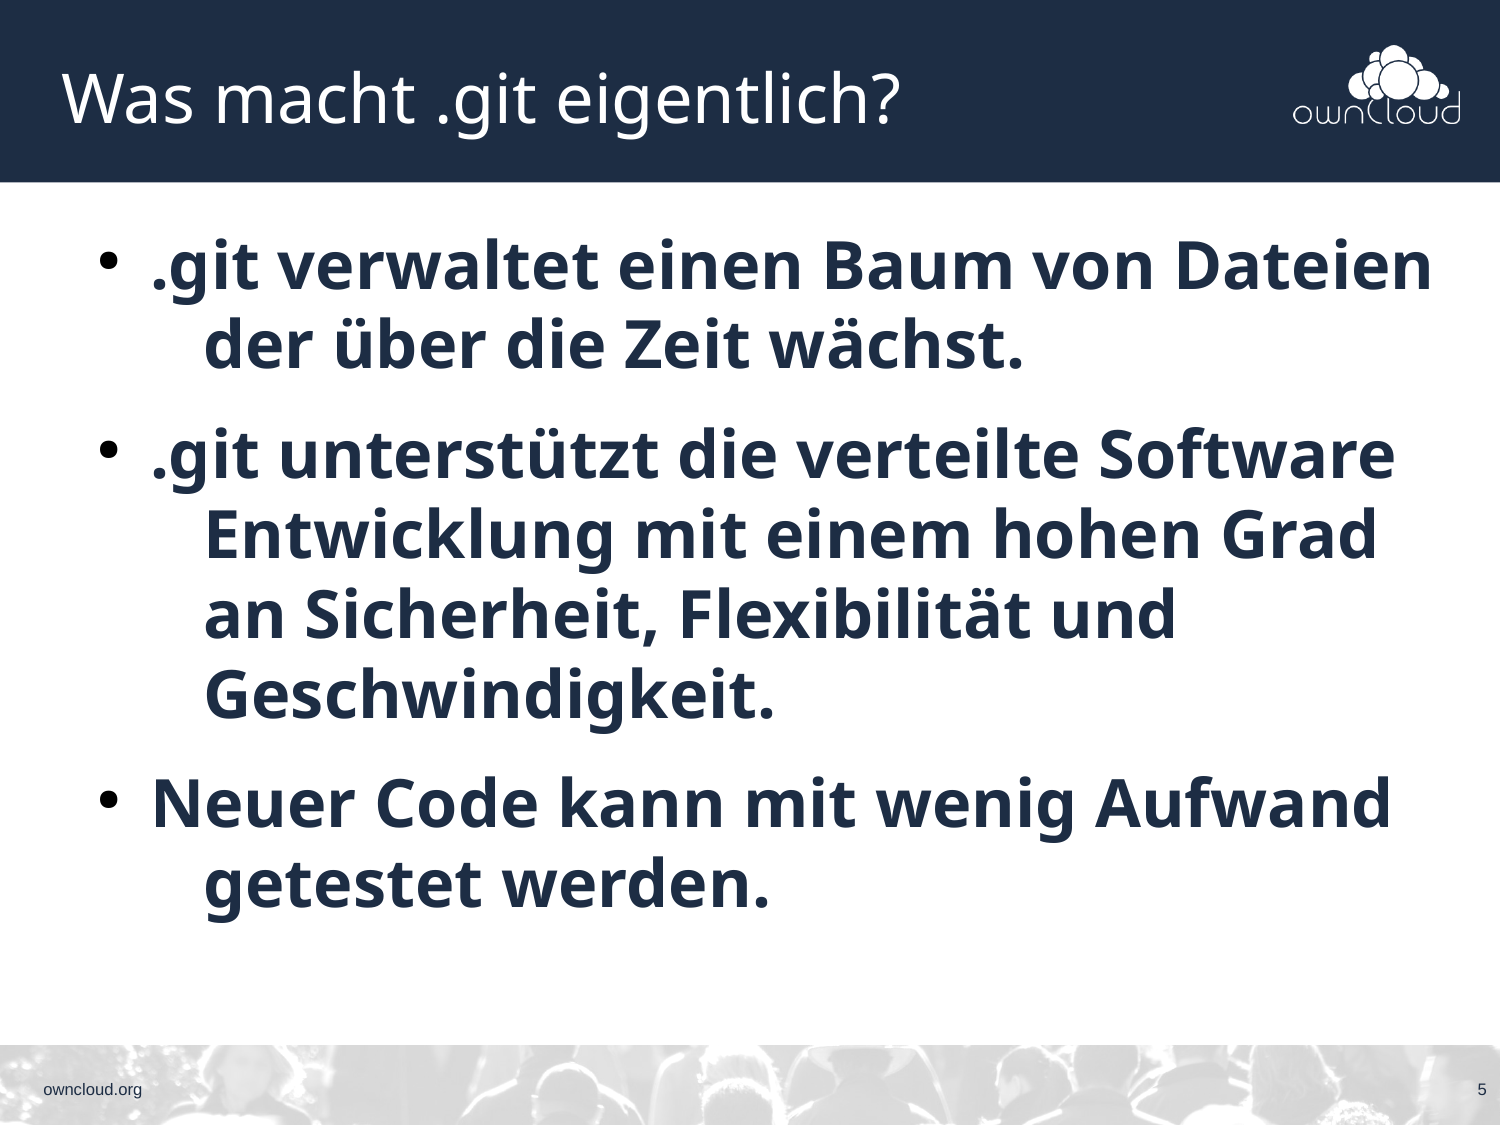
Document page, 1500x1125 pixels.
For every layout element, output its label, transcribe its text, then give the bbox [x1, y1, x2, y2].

list .git verwaltet einen Baum von Dateien der über die Zeit wächst. .git unterstützt die verteilte Software Entwicklung mit einem hohen Grad an Sicherheit, Flexibilität und Geschwindigkeit. Neuer Code kann mit wenig Aufwand getestet werden. [46, 214, 1465, 1026]
picture [1293, 45, 1460, 124]
picture [0, 1045, 1500, 1125]
title Was macht .git eigentlich? [46, 5, 1258, 187]
